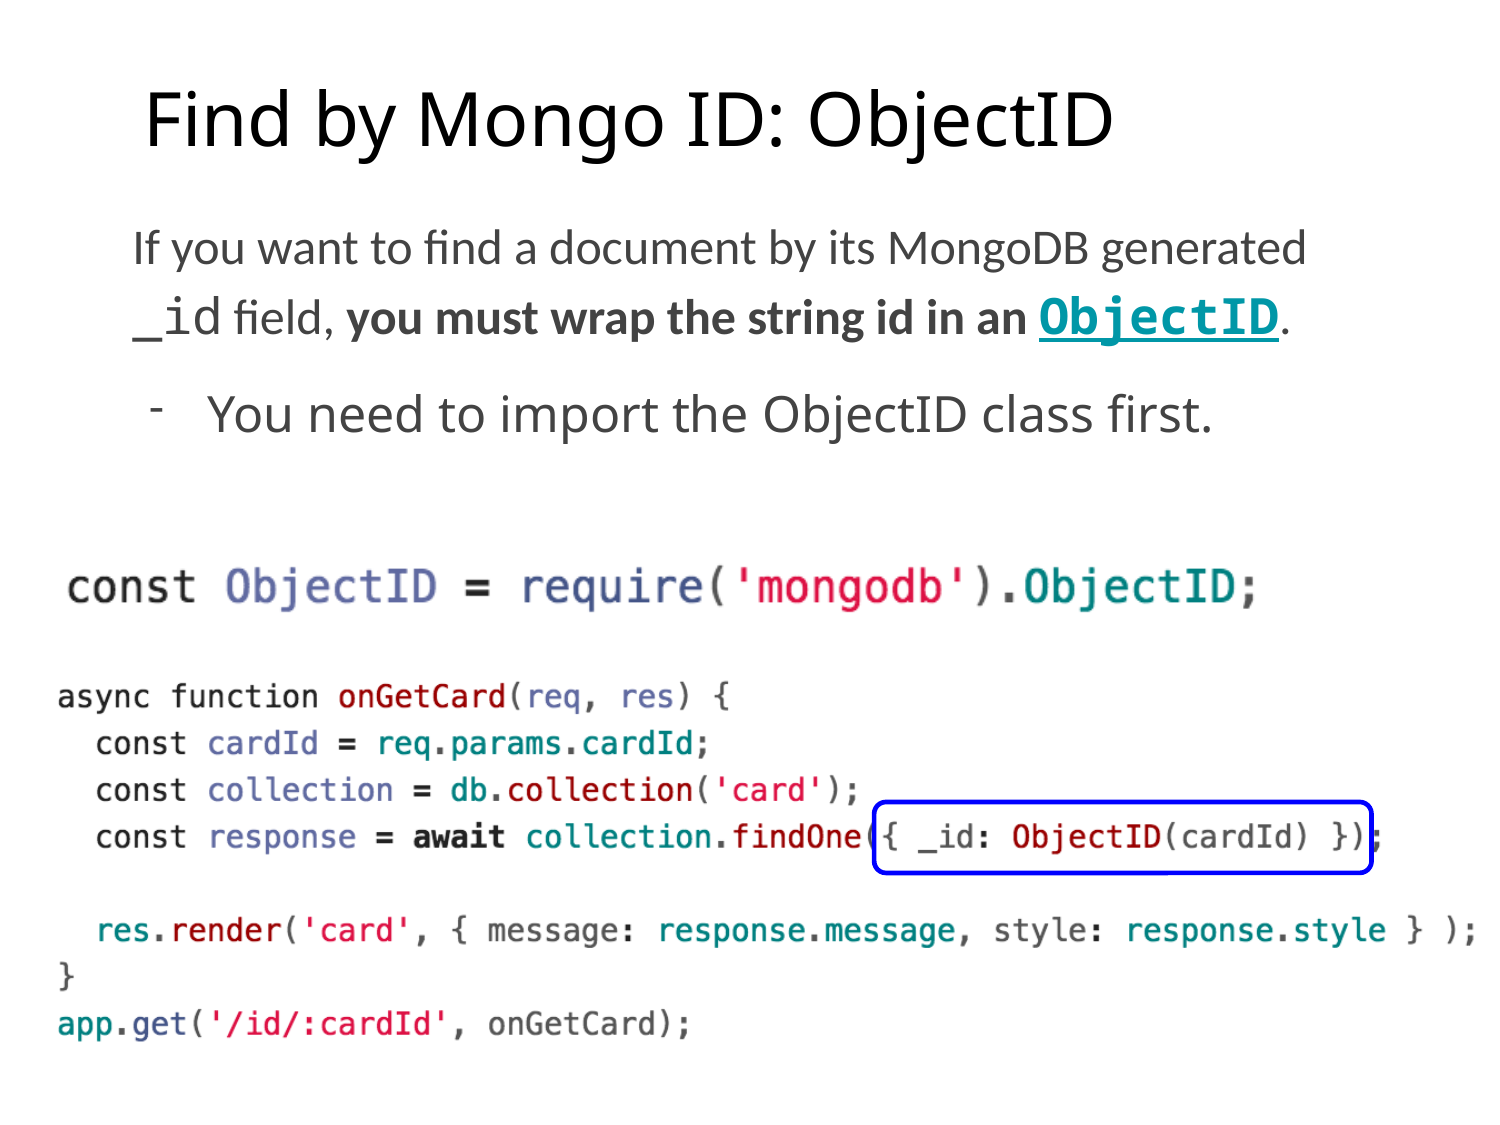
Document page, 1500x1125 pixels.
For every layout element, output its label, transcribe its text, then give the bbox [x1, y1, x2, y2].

picture [24, 545, 1291, 625]
list If you want to find a document by its MongoDB generated _id field, you must wrap the string id in an ObjectID. You need to import the ObjectID class first. [117, 190, 1361, 406]
picture [37, 654, 1488, 1066]
title Find by Mongo ID: ObjectID [128, 56, 1372, 183]
